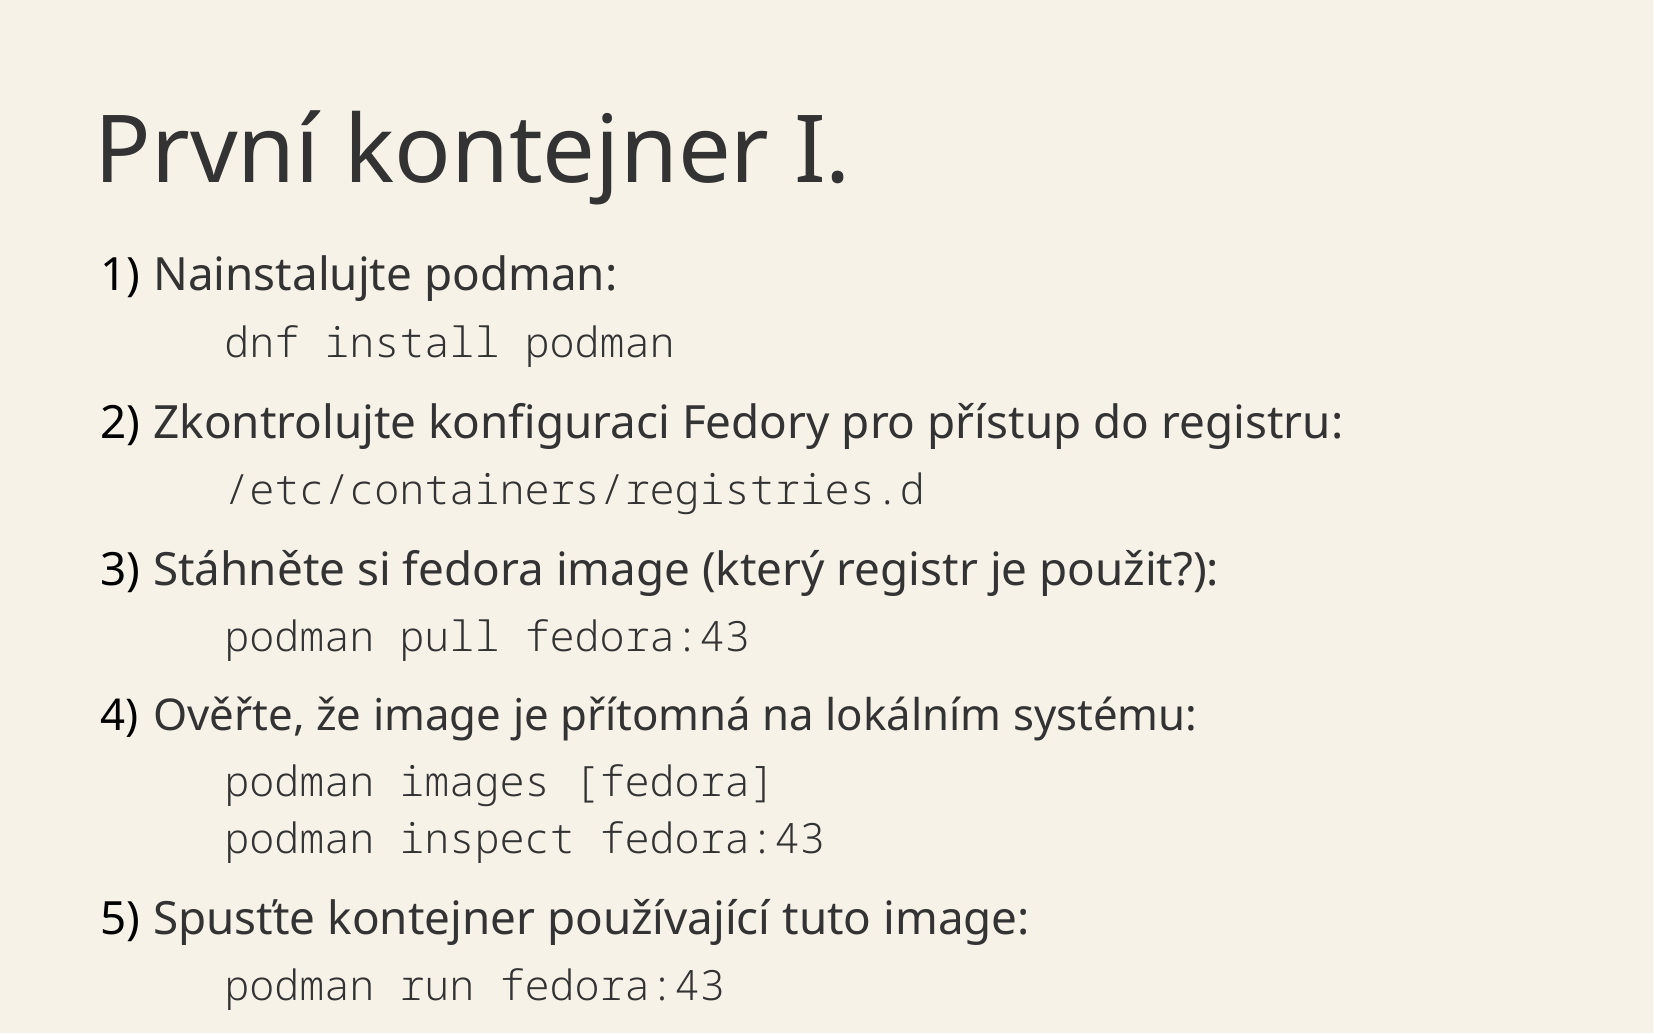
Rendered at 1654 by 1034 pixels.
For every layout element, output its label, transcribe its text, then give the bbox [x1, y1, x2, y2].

title První kontejner I. [94, 83, 1426, 209]
list Nainstalujte podman: dnf install podman Zkontrolujte konfiguraci Fedory pro přístup do registru: /etc/containers/registries.d Stáhněte si fedora image (který registr je použit?): podman pull fedora:43 Ověřte, že image je přítomná na lokálním systému: podman images [fedora] podman inspect fedora:43 Spusťte kontejner používající tuto image: podman run fedora:43 [82, 241, 1630, 994]
